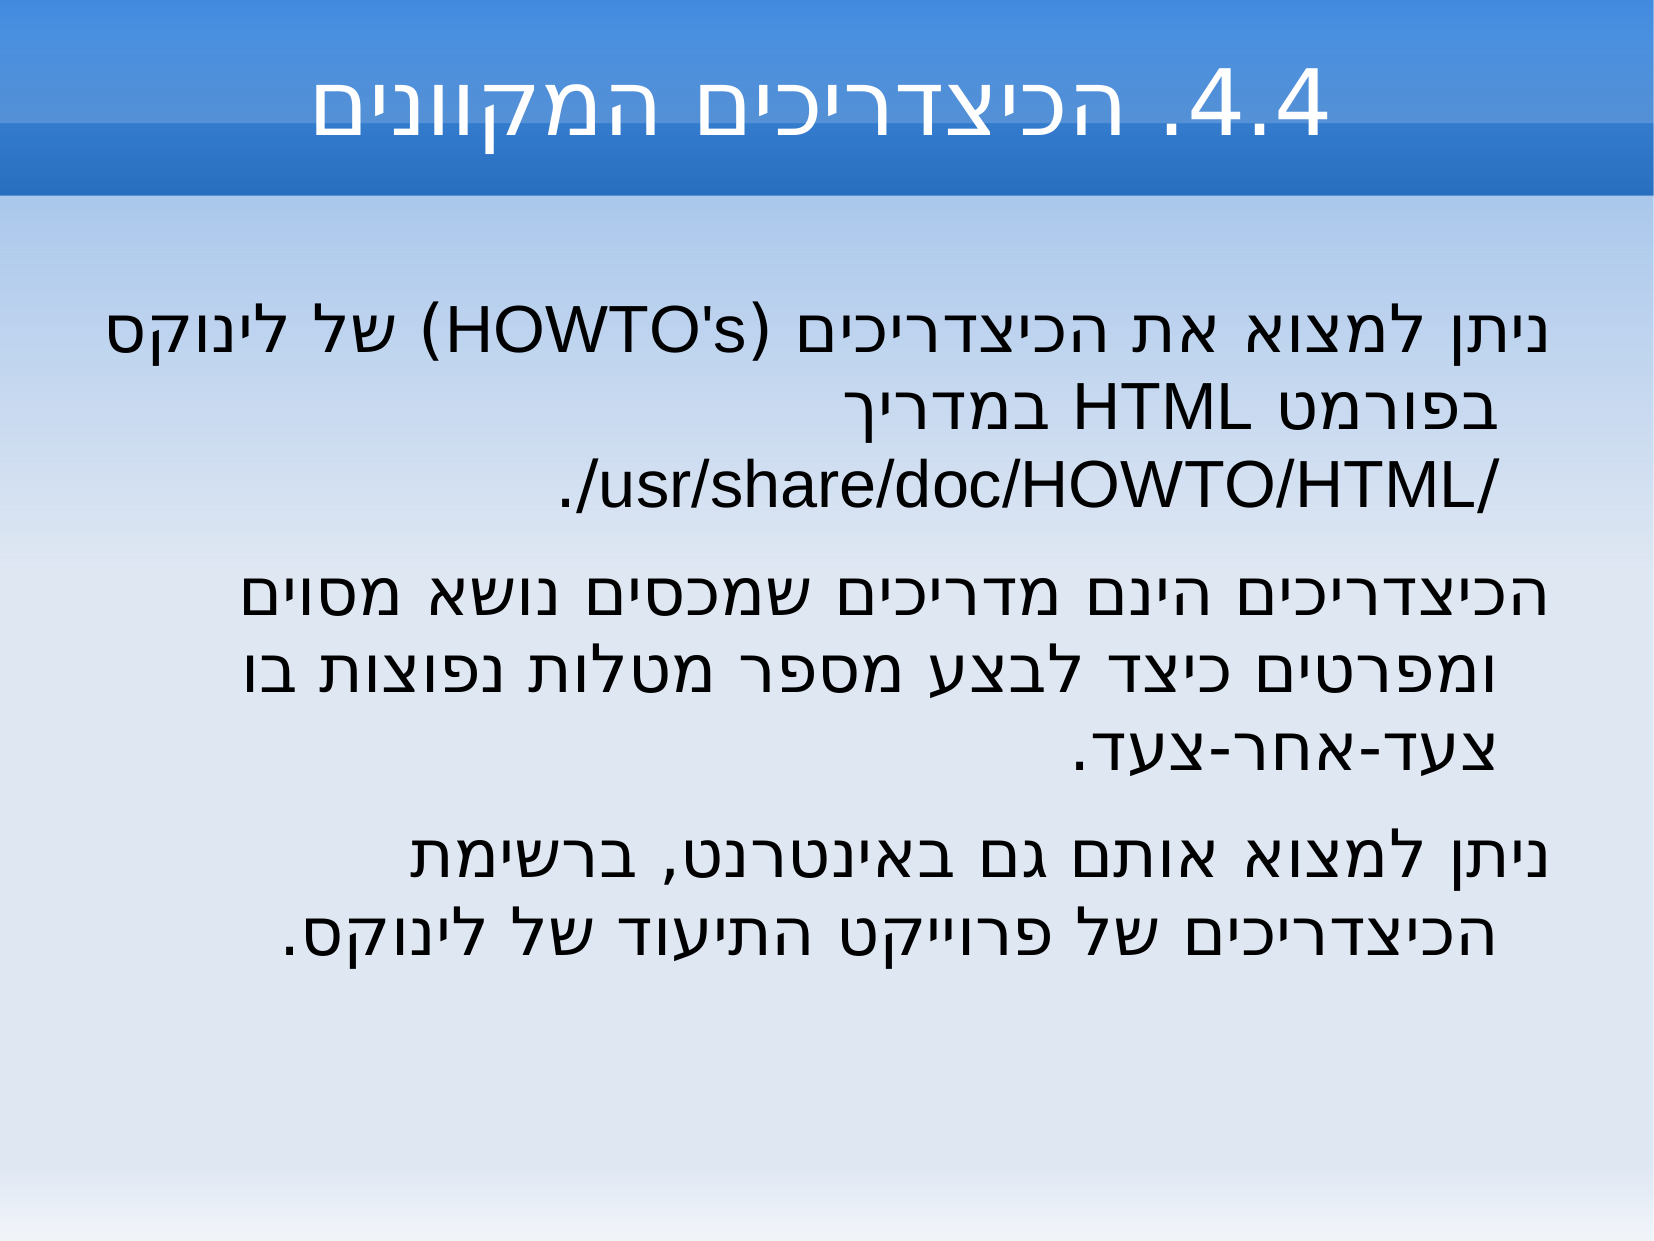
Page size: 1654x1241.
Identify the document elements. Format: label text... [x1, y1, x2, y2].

picture [0, 0, 1654, 1241]
list ניתן למצוא את הכיצדריכים (HOWTO's) של לינוקס בפורמט HTML במדריך /usr/share/doc/HOWTO/HTML/. הכיצדריכים הינם מדריכים שמכסים נושא מסוים ומפרטים כיצד לבצע מספר מטלות נפוצות בו צעד-אחר-צעד. ניתן למצוא אותם גם באינטרנט, ברשימת הכיצדריכים של פרוייקט התיעוד של לינוקס. [82, 290, 1571, 1094]
title 4.4. הכיצדריכים המקוונים [76, 7, 1565, 200]
